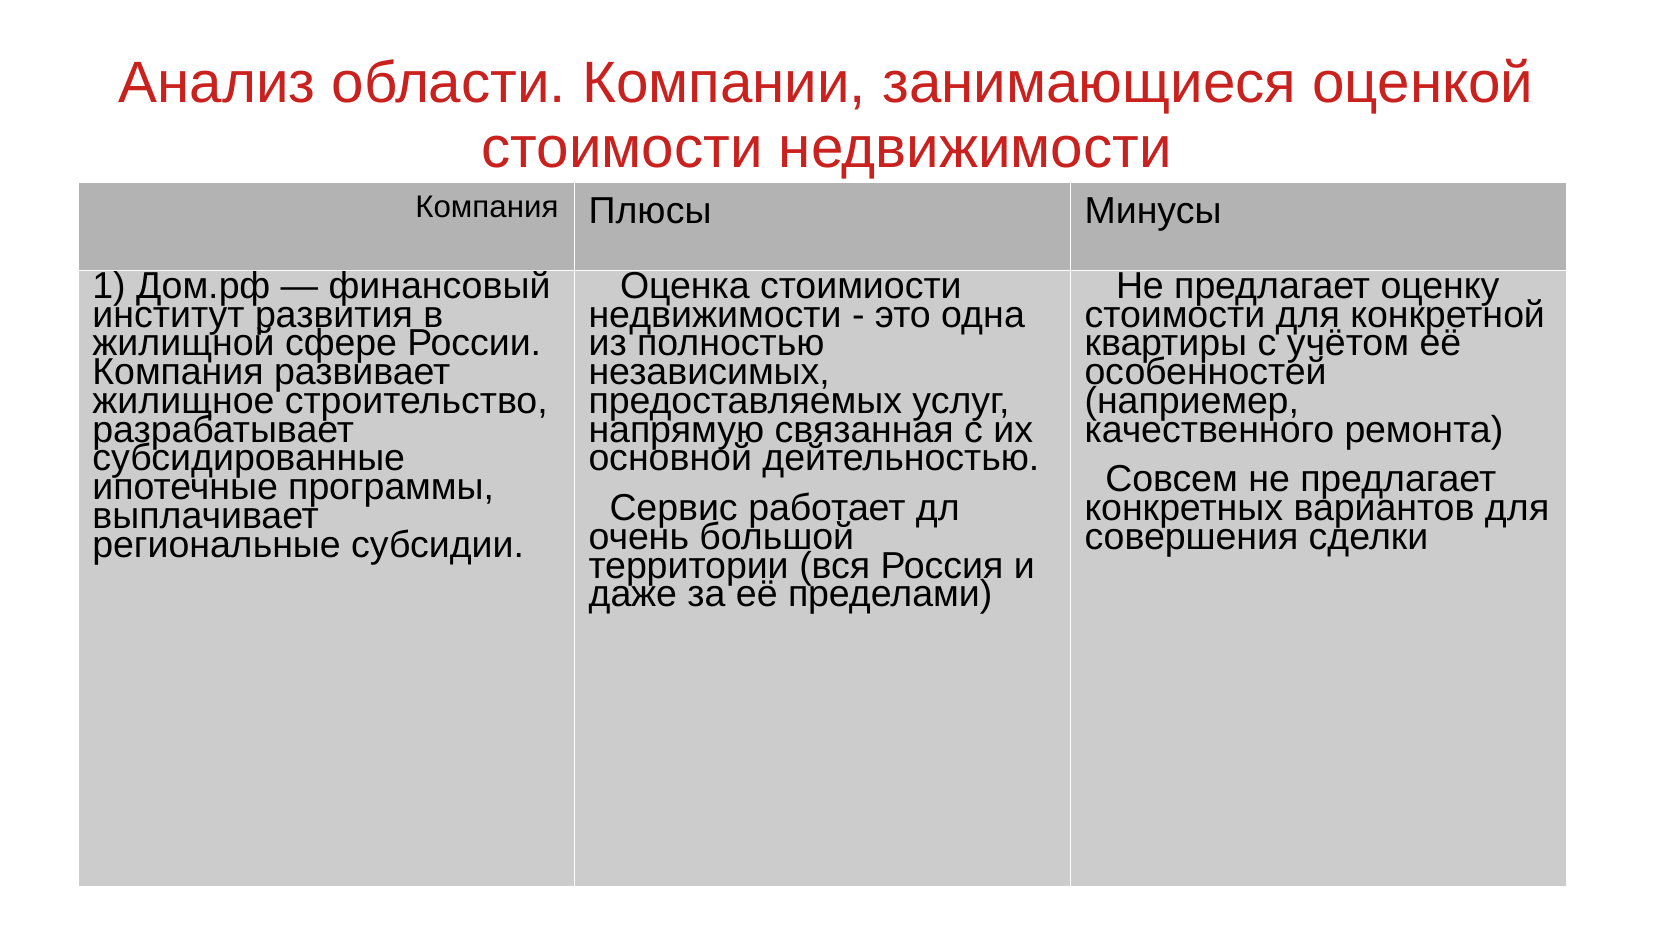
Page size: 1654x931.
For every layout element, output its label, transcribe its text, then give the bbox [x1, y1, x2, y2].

table_header Компания [79, 183, 574, 270]
table_cell 1) Дом.рф — финансовый институт развития в жилищной сфере России. Компания развивает жилищное строительство, разрабатывает субсидированные ипотечные программы, выплачивает региональные субсидии. [79, 271, 574, 886]
table_cell Оценка стоимиости недвижимости - это одна из полностью независимых, предоставляемых услуг, напрямую связанная с их основной дейтельностью. Сервис работает дл очень большой территории (вся Россия и даже за её пределами) [575, 271, 1070, 886]
table_header Минусы [1071, 183, 1566, 270]
table_cell Не предлагает оценку стоимости для конкретной квартиры с учётом её особенностей (наприемер, качественного ремонта) Совсем не предлагает конкретных вариантов для совершения сделки [1071, 271, 1566, 886]
title Анализ области. Компании, занимающиеся оценкой стоимости недвижимости [82, 37, 1571, 193]
table_header Плюсы [575, 183, 1070, 270]
